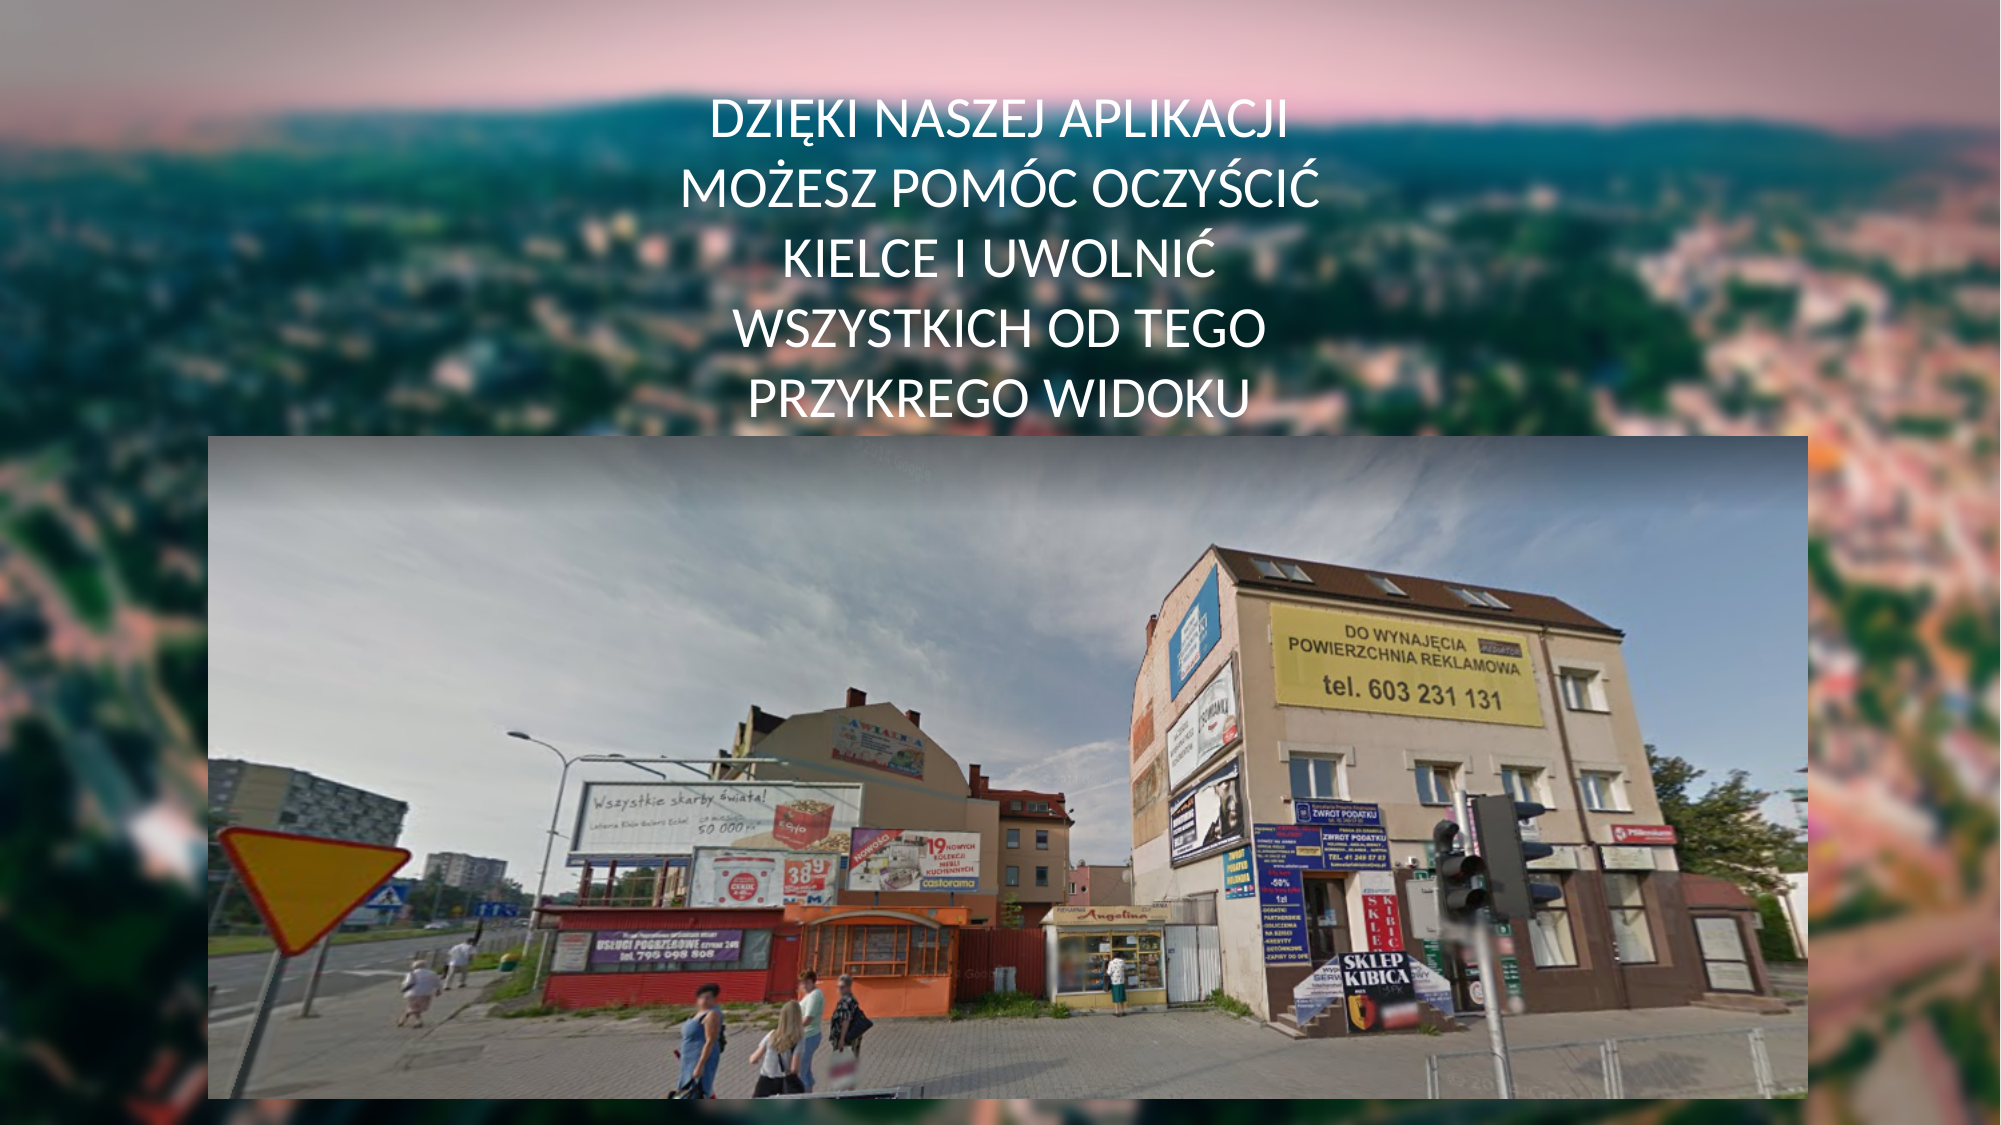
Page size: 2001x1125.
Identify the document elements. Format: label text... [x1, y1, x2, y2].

text_box DZIĘKI NASZEJ APLIKACJI MOŻESZ POMÓC OCZYŚCIĆ KIELCE I UWOLNIĆ WSZYSTKICH OD TEGO PRZYKREGO WIDOKU [648, 71, 1352, 436]
picture [0, 0, 2001, 1125]
